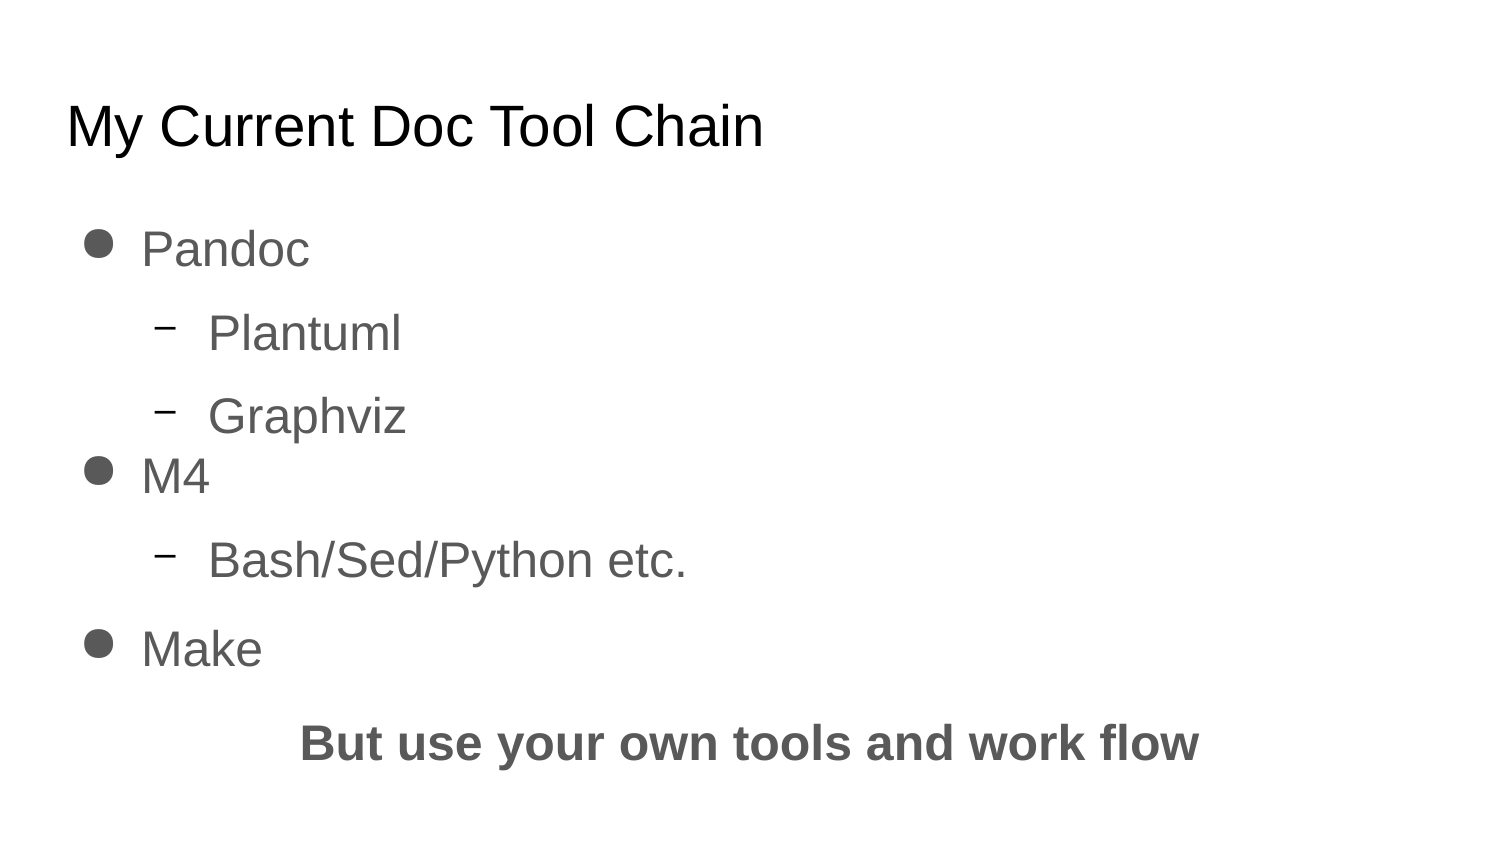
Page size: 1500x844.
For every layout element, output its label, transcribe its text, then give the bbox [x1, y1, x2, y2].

list Pandoc Plantuml Graphviz M4 Bash/Sed/Python etc. Make But use your own tools and work flow [51, 201, 1449, 762]
title My Current Doc Tool Chain [51, 72, 1449, 167]
